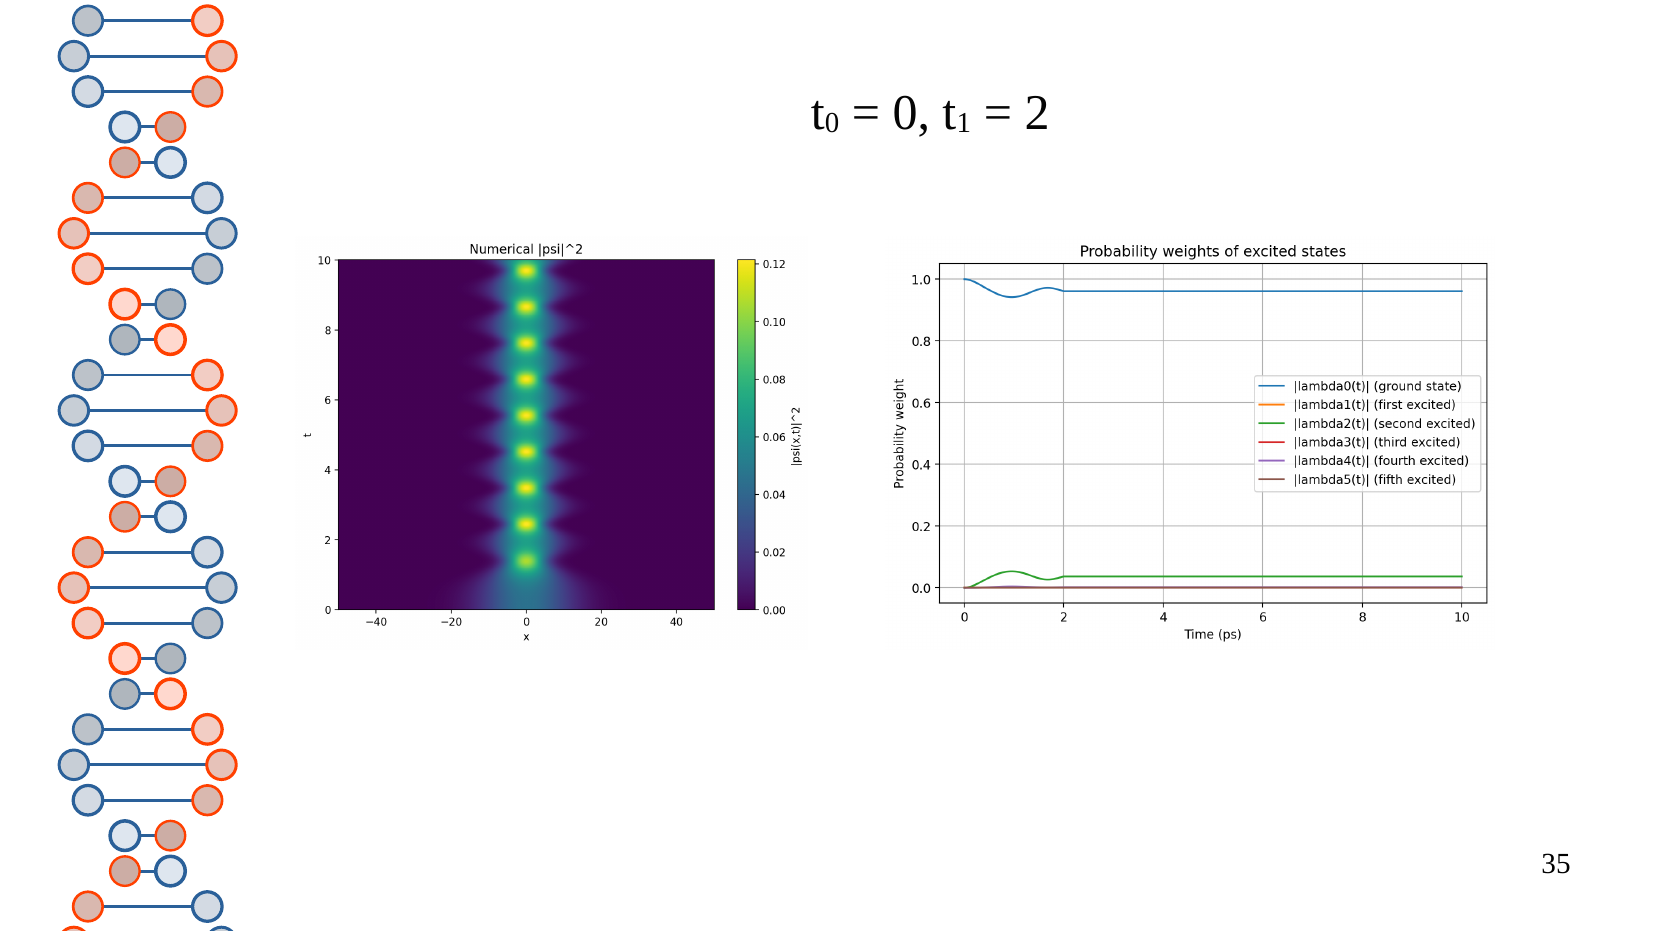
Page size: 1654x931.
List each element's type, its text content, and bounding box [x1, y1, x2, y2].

title t0 = 0, t1 = 2 [265, 35, 1595, 189]
picture [295, 236, 808, 650]
picture [885, 236, 1495, 650]
